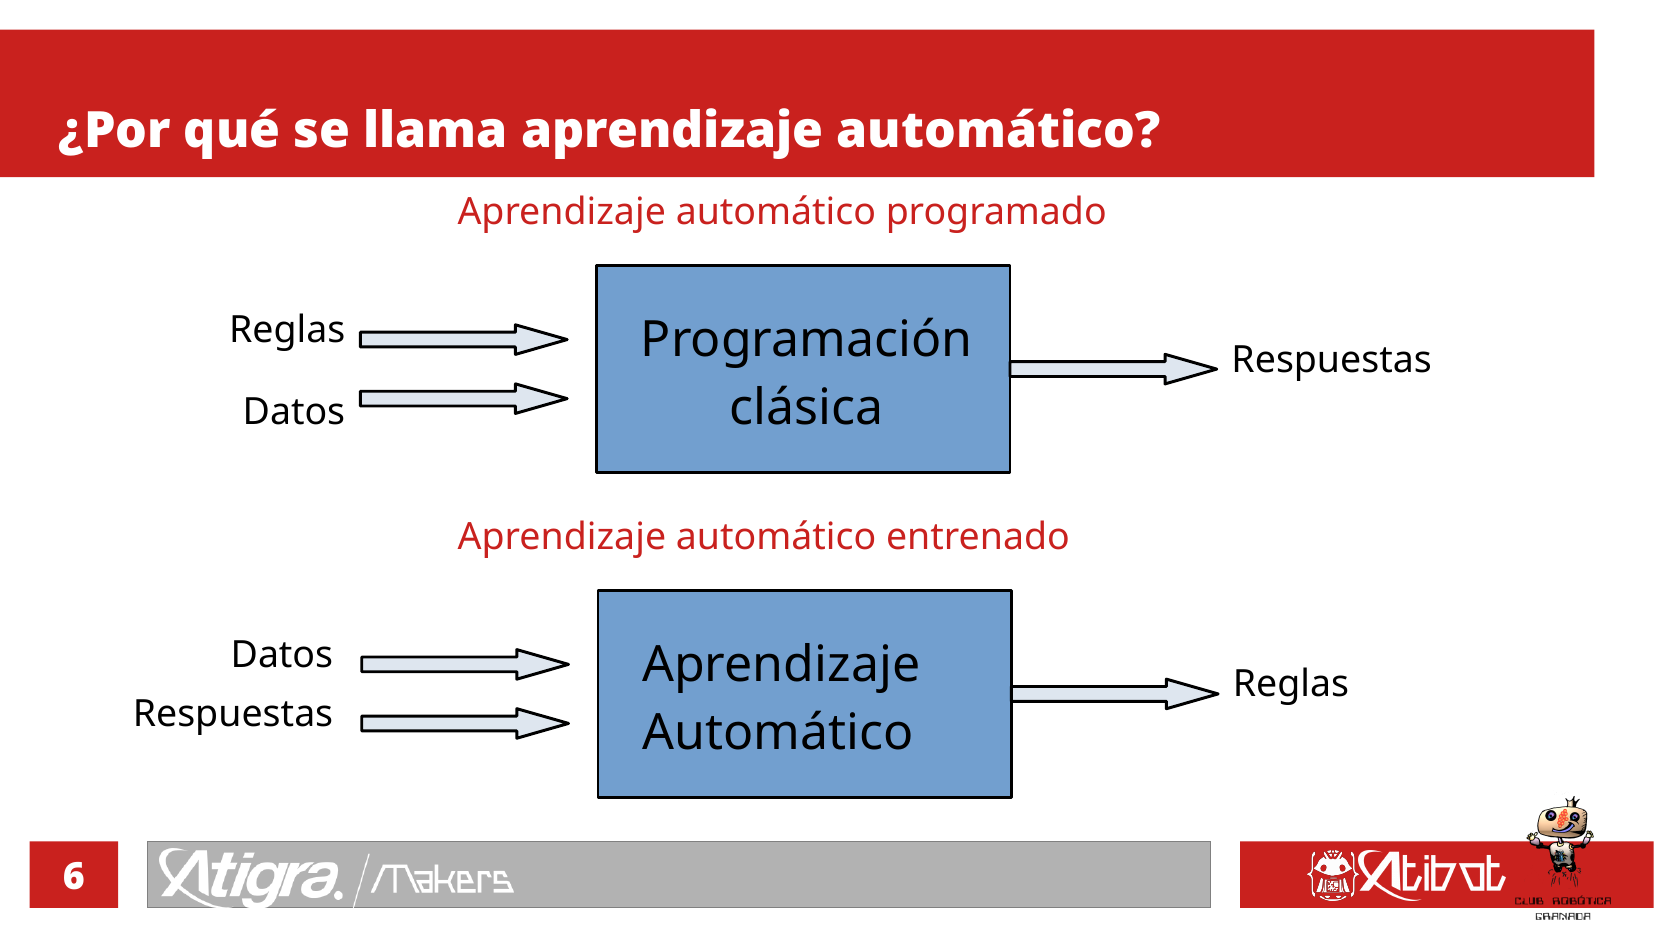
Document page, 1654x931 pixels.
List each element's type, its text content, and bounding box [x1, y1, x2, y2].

text_box [361, 708, 569, 739]
text_box [361, 383, 568, 414]
text_box Reglas [214, 295, 361, 362]
text_box [597, 590, 1218, 798]
text_box [361, 324, 568, 355]
picture [1510, 785, 1616, 931]
title ¿Por qué se llama aprendizaje automático? [59, 44, 1595, 163]
text_box Aprendizaje automático entrenado [442, 501, 1086, 568]
text_box Respuestas [1216, 324, 1447, 391]
text_box Reglas [1218, 649, 1449, 716]
text_box Datos [228, 377, 361, 443]
text_box Aprendizaje Automático [627, 620, 936, 772]
text_box [361, 649, 569, 680]
text_box Datos [215, 620, 349, 679]
text_box Respuestas [118, 679, 349, 745]
picture [159, 848, 514, 910]
text_box Aprendizaje automático programado [442, 177, 1123, 244]
picture [1307, 850, 1506, 901]
text_box Programación clásica [626, 295, 988, 447]
text_box [596, 265, 1216, 473]
